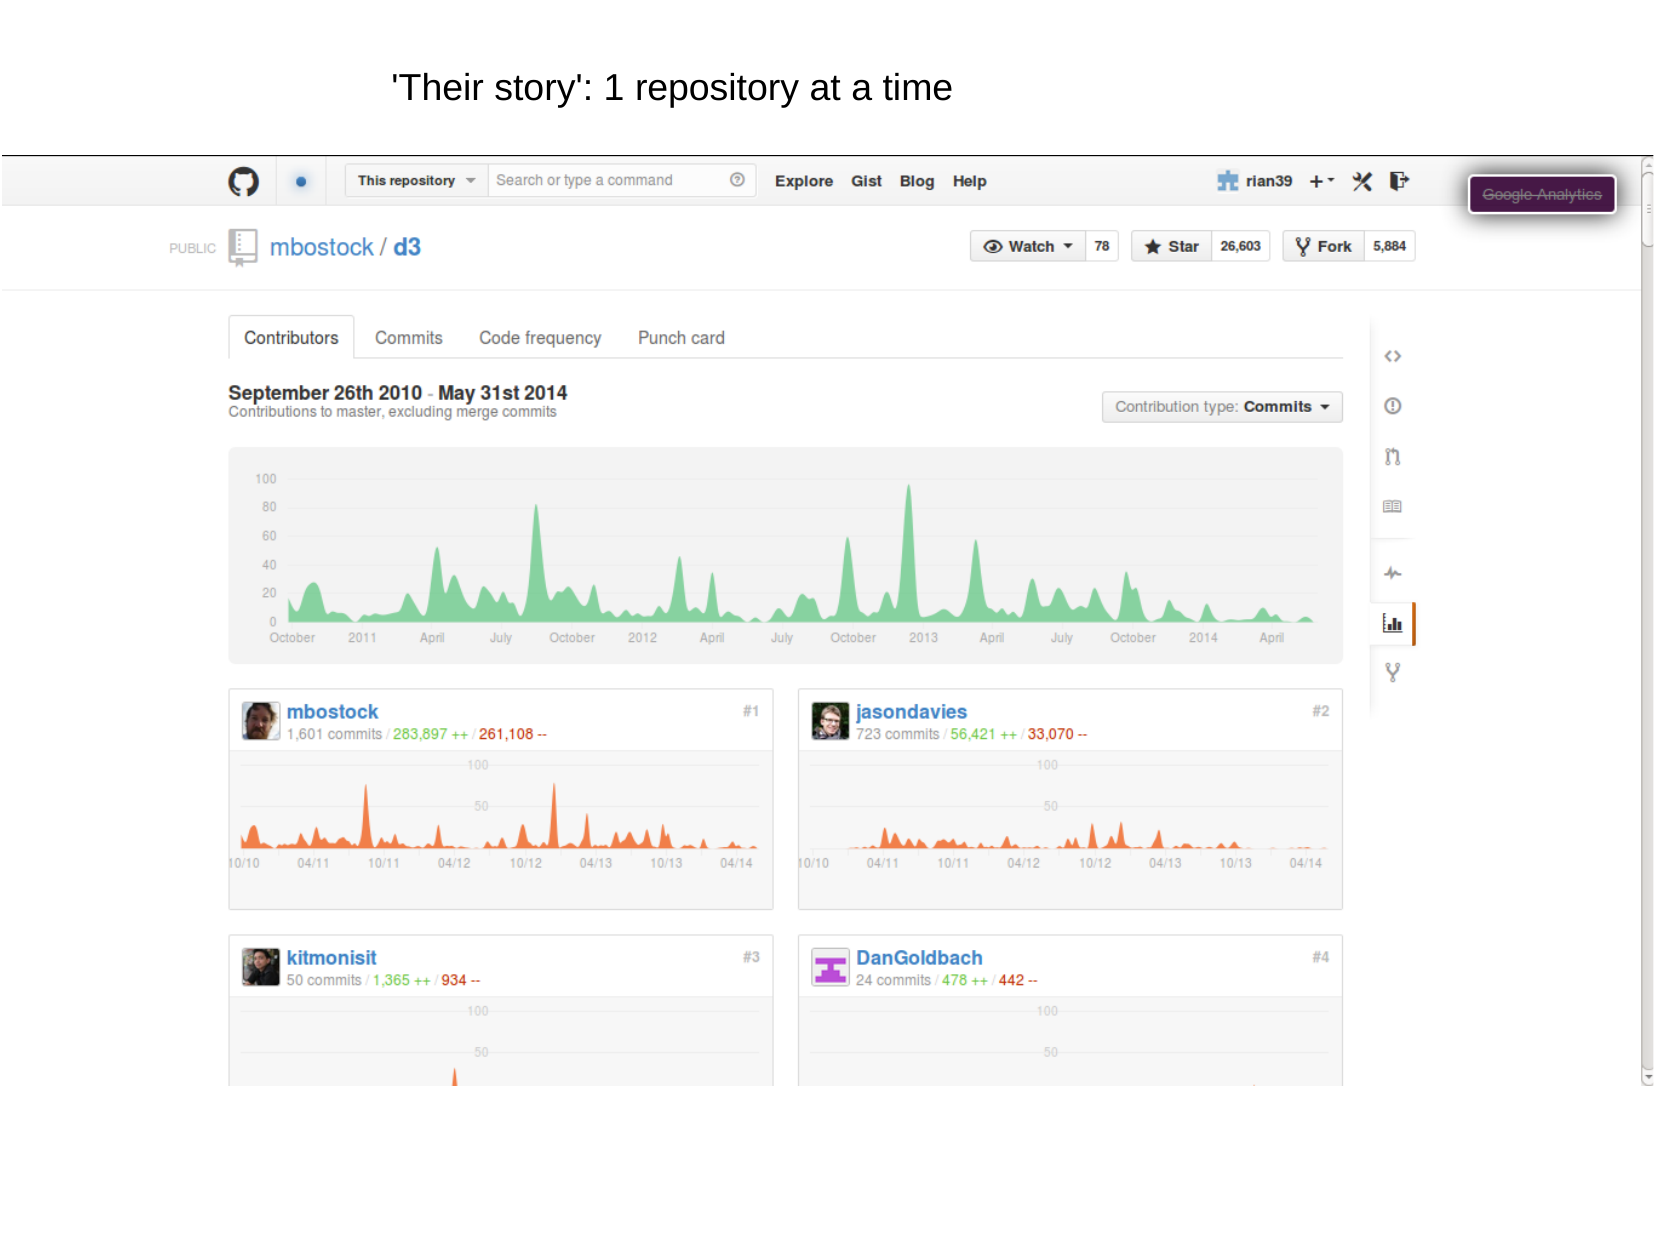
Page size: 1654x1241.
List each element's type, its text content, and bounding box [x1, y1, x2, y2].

picture [2, 155, 1654, 1086]
text_box 'Their story': 1 repository at a time [376, 59, 969, 116]
